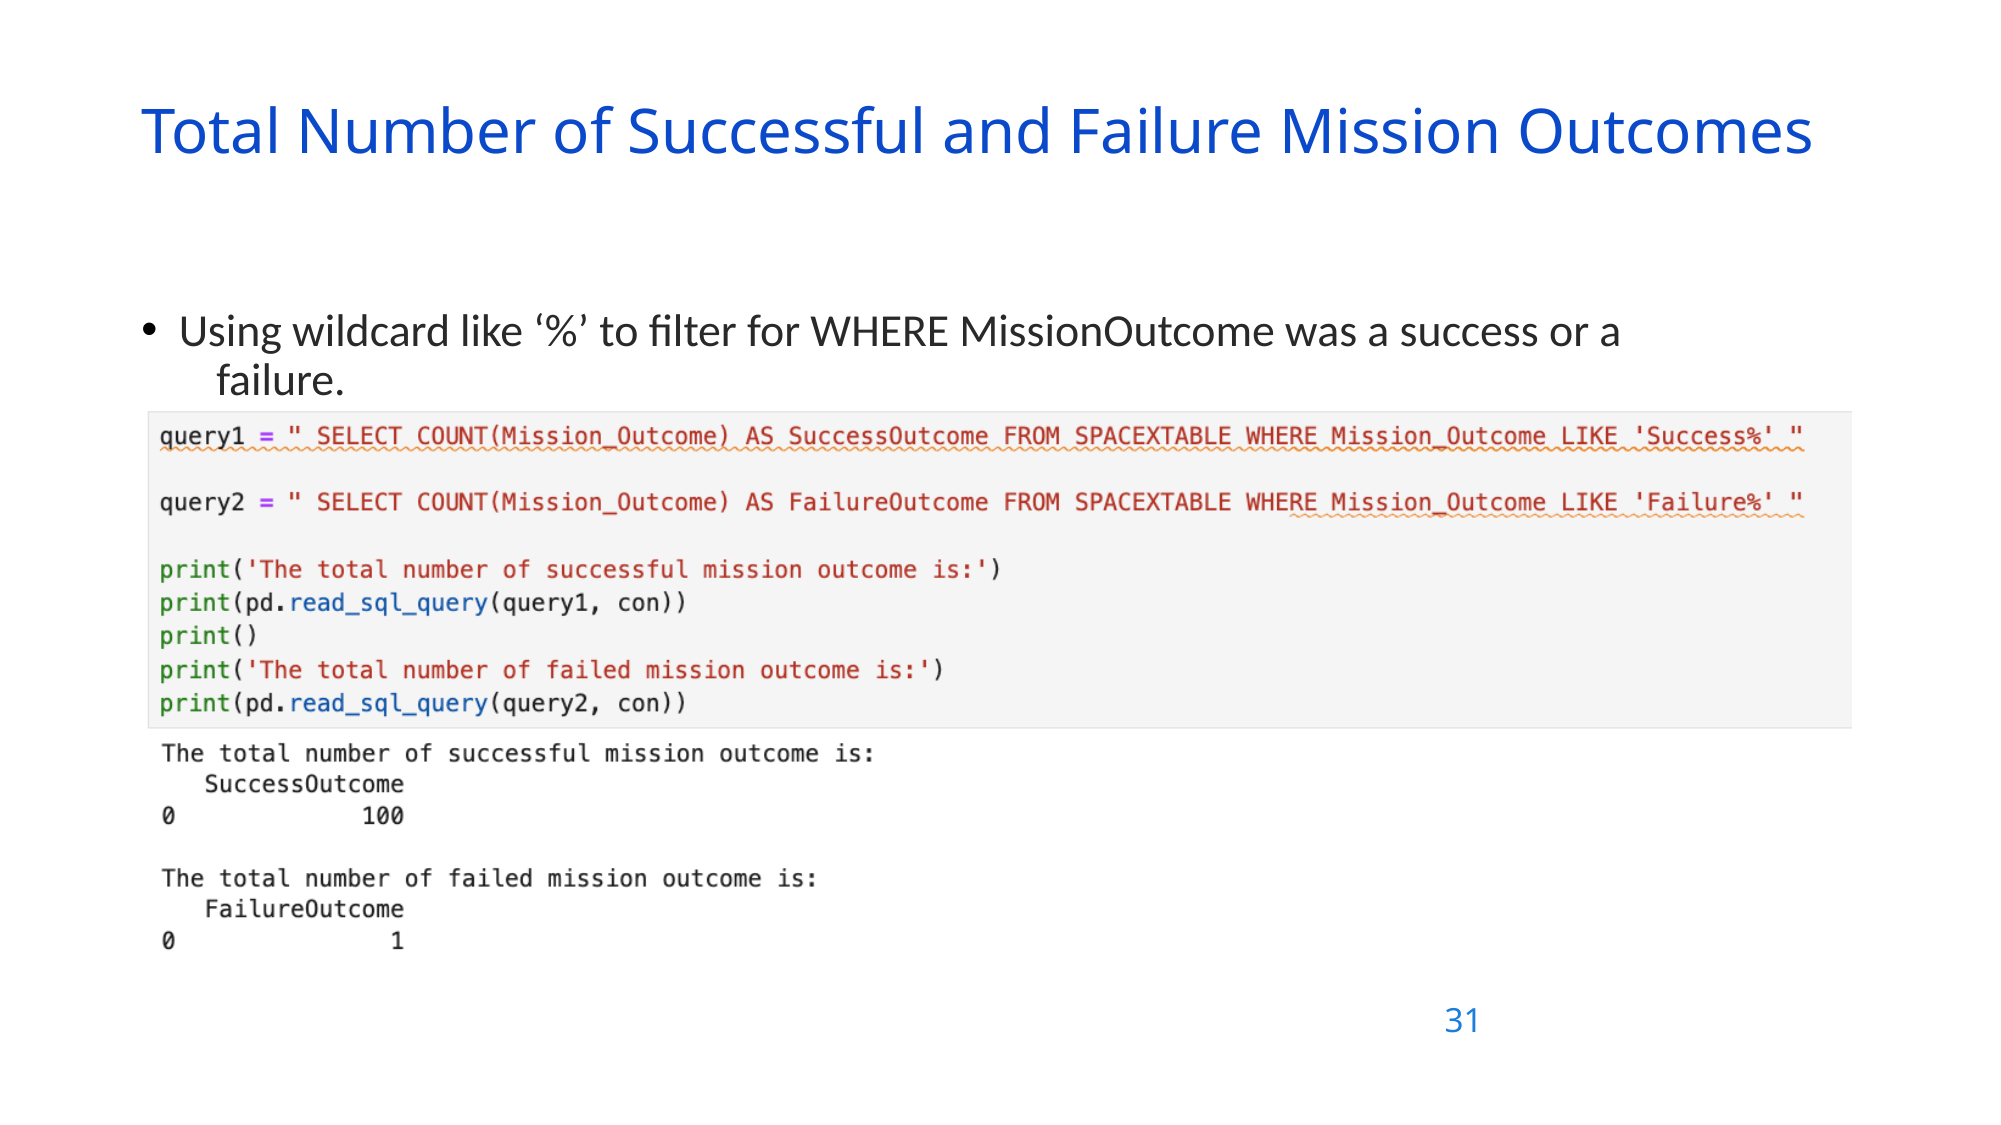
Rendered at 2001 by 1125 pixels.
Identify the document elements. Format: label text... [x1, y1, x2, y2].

list Using wildcard like ‘%’ to filter for WHERE MissionOutcome was a success or a failure. [126, 299, 1726, 1014]
slide_number 31 [1429, 988, 1880, 1055]
picture [143, 399, 1852, 959]
text_box Total Number of Successful and Failure Mission Outcomes [126, 88, 1852, 179]
